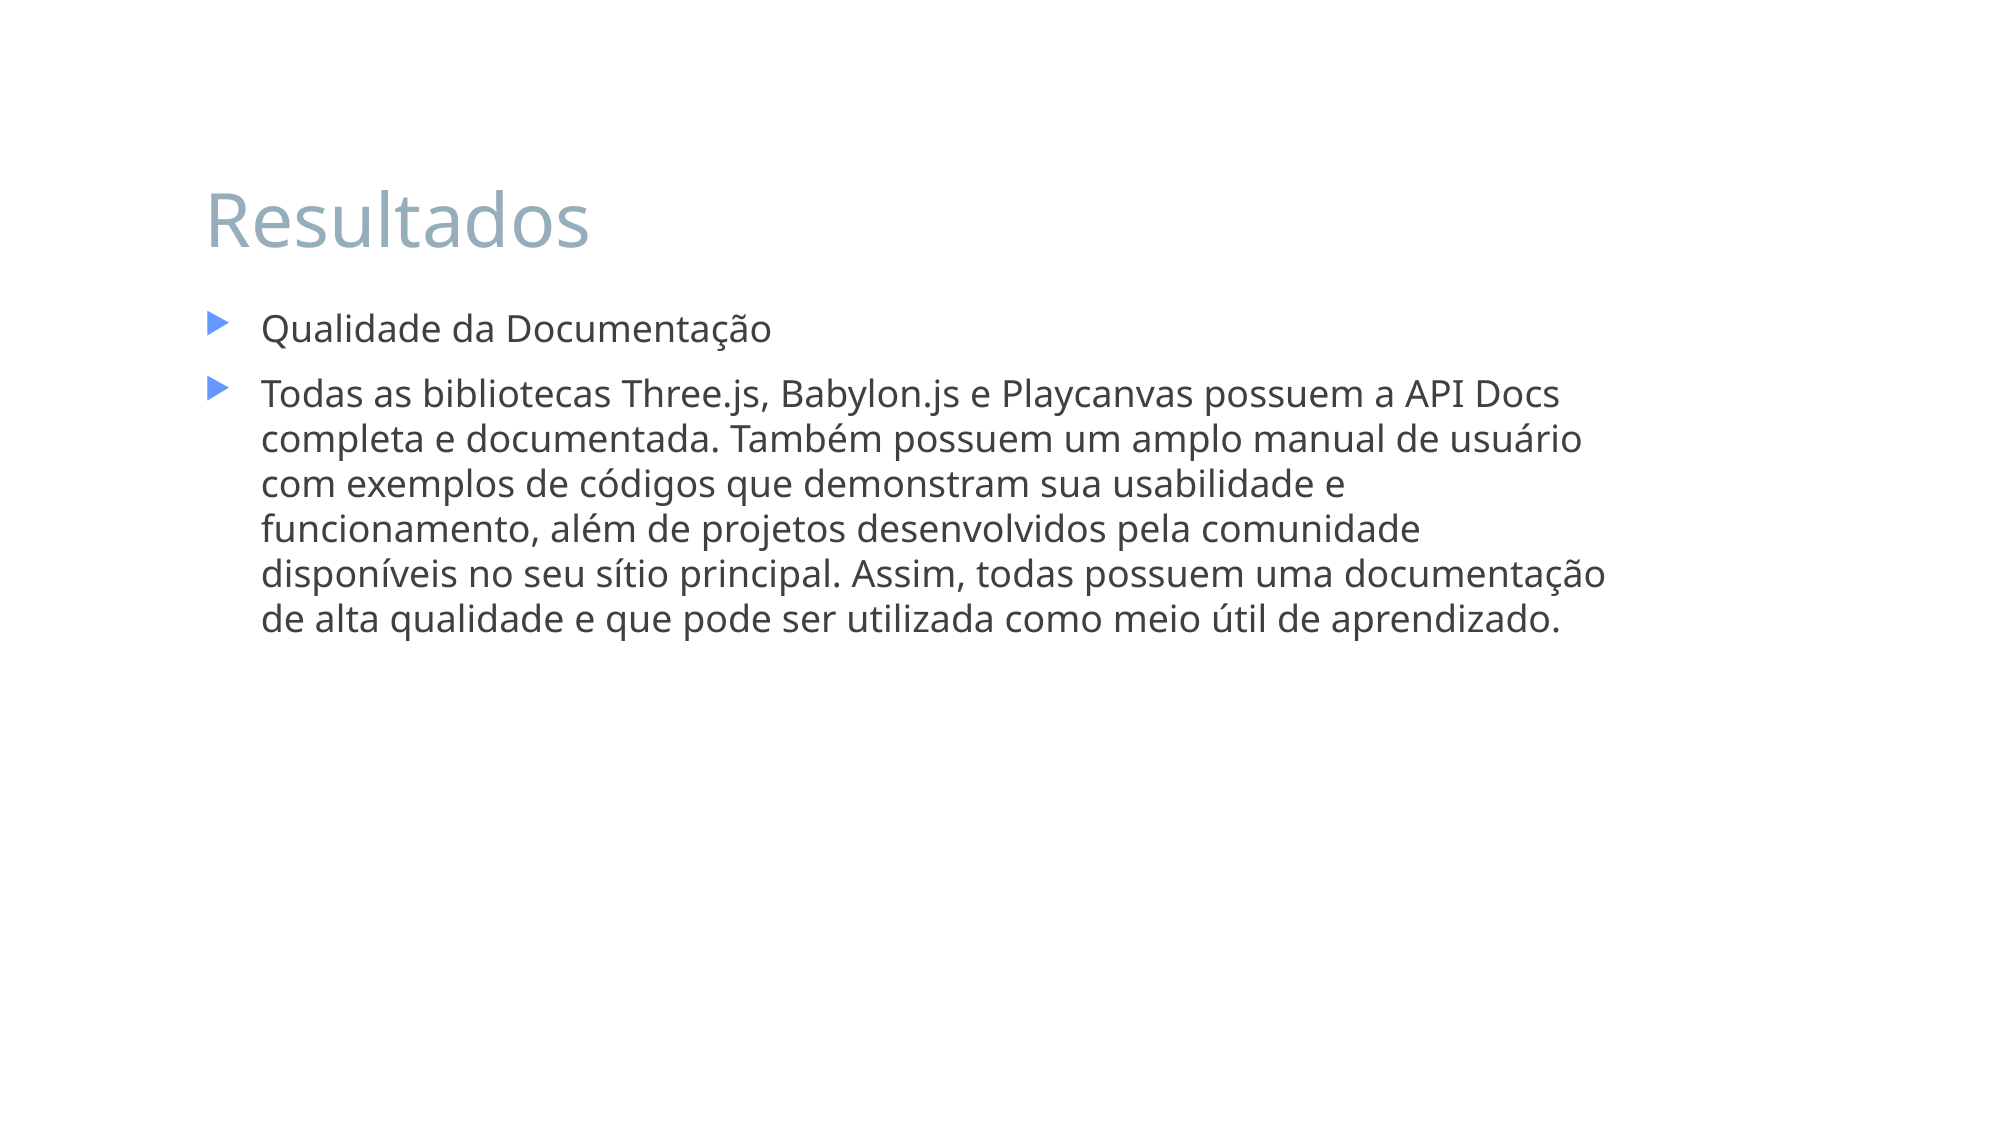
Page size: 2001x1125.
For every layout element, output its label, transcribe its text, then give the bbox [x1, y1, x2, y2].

title Resultados [189, 159, 1627, 276]
list Qualidade da Documentação Todas as bibliotecas Three.js, Babylon.js e Playcanvas possuem a API Docs completa e documentada. Também possuem um amplo manual de usuário com exemplos de códigos que demonstram sua usabilidade e funcionamento, além de projetos desenvolvidos pela comunidade disponíveis no seu sítio principal. Assim, todas possuem uma documentação de alta qualidade e que pode ser utilizada como meio útil de aprendizado. [189, 297, 1638, 858]
